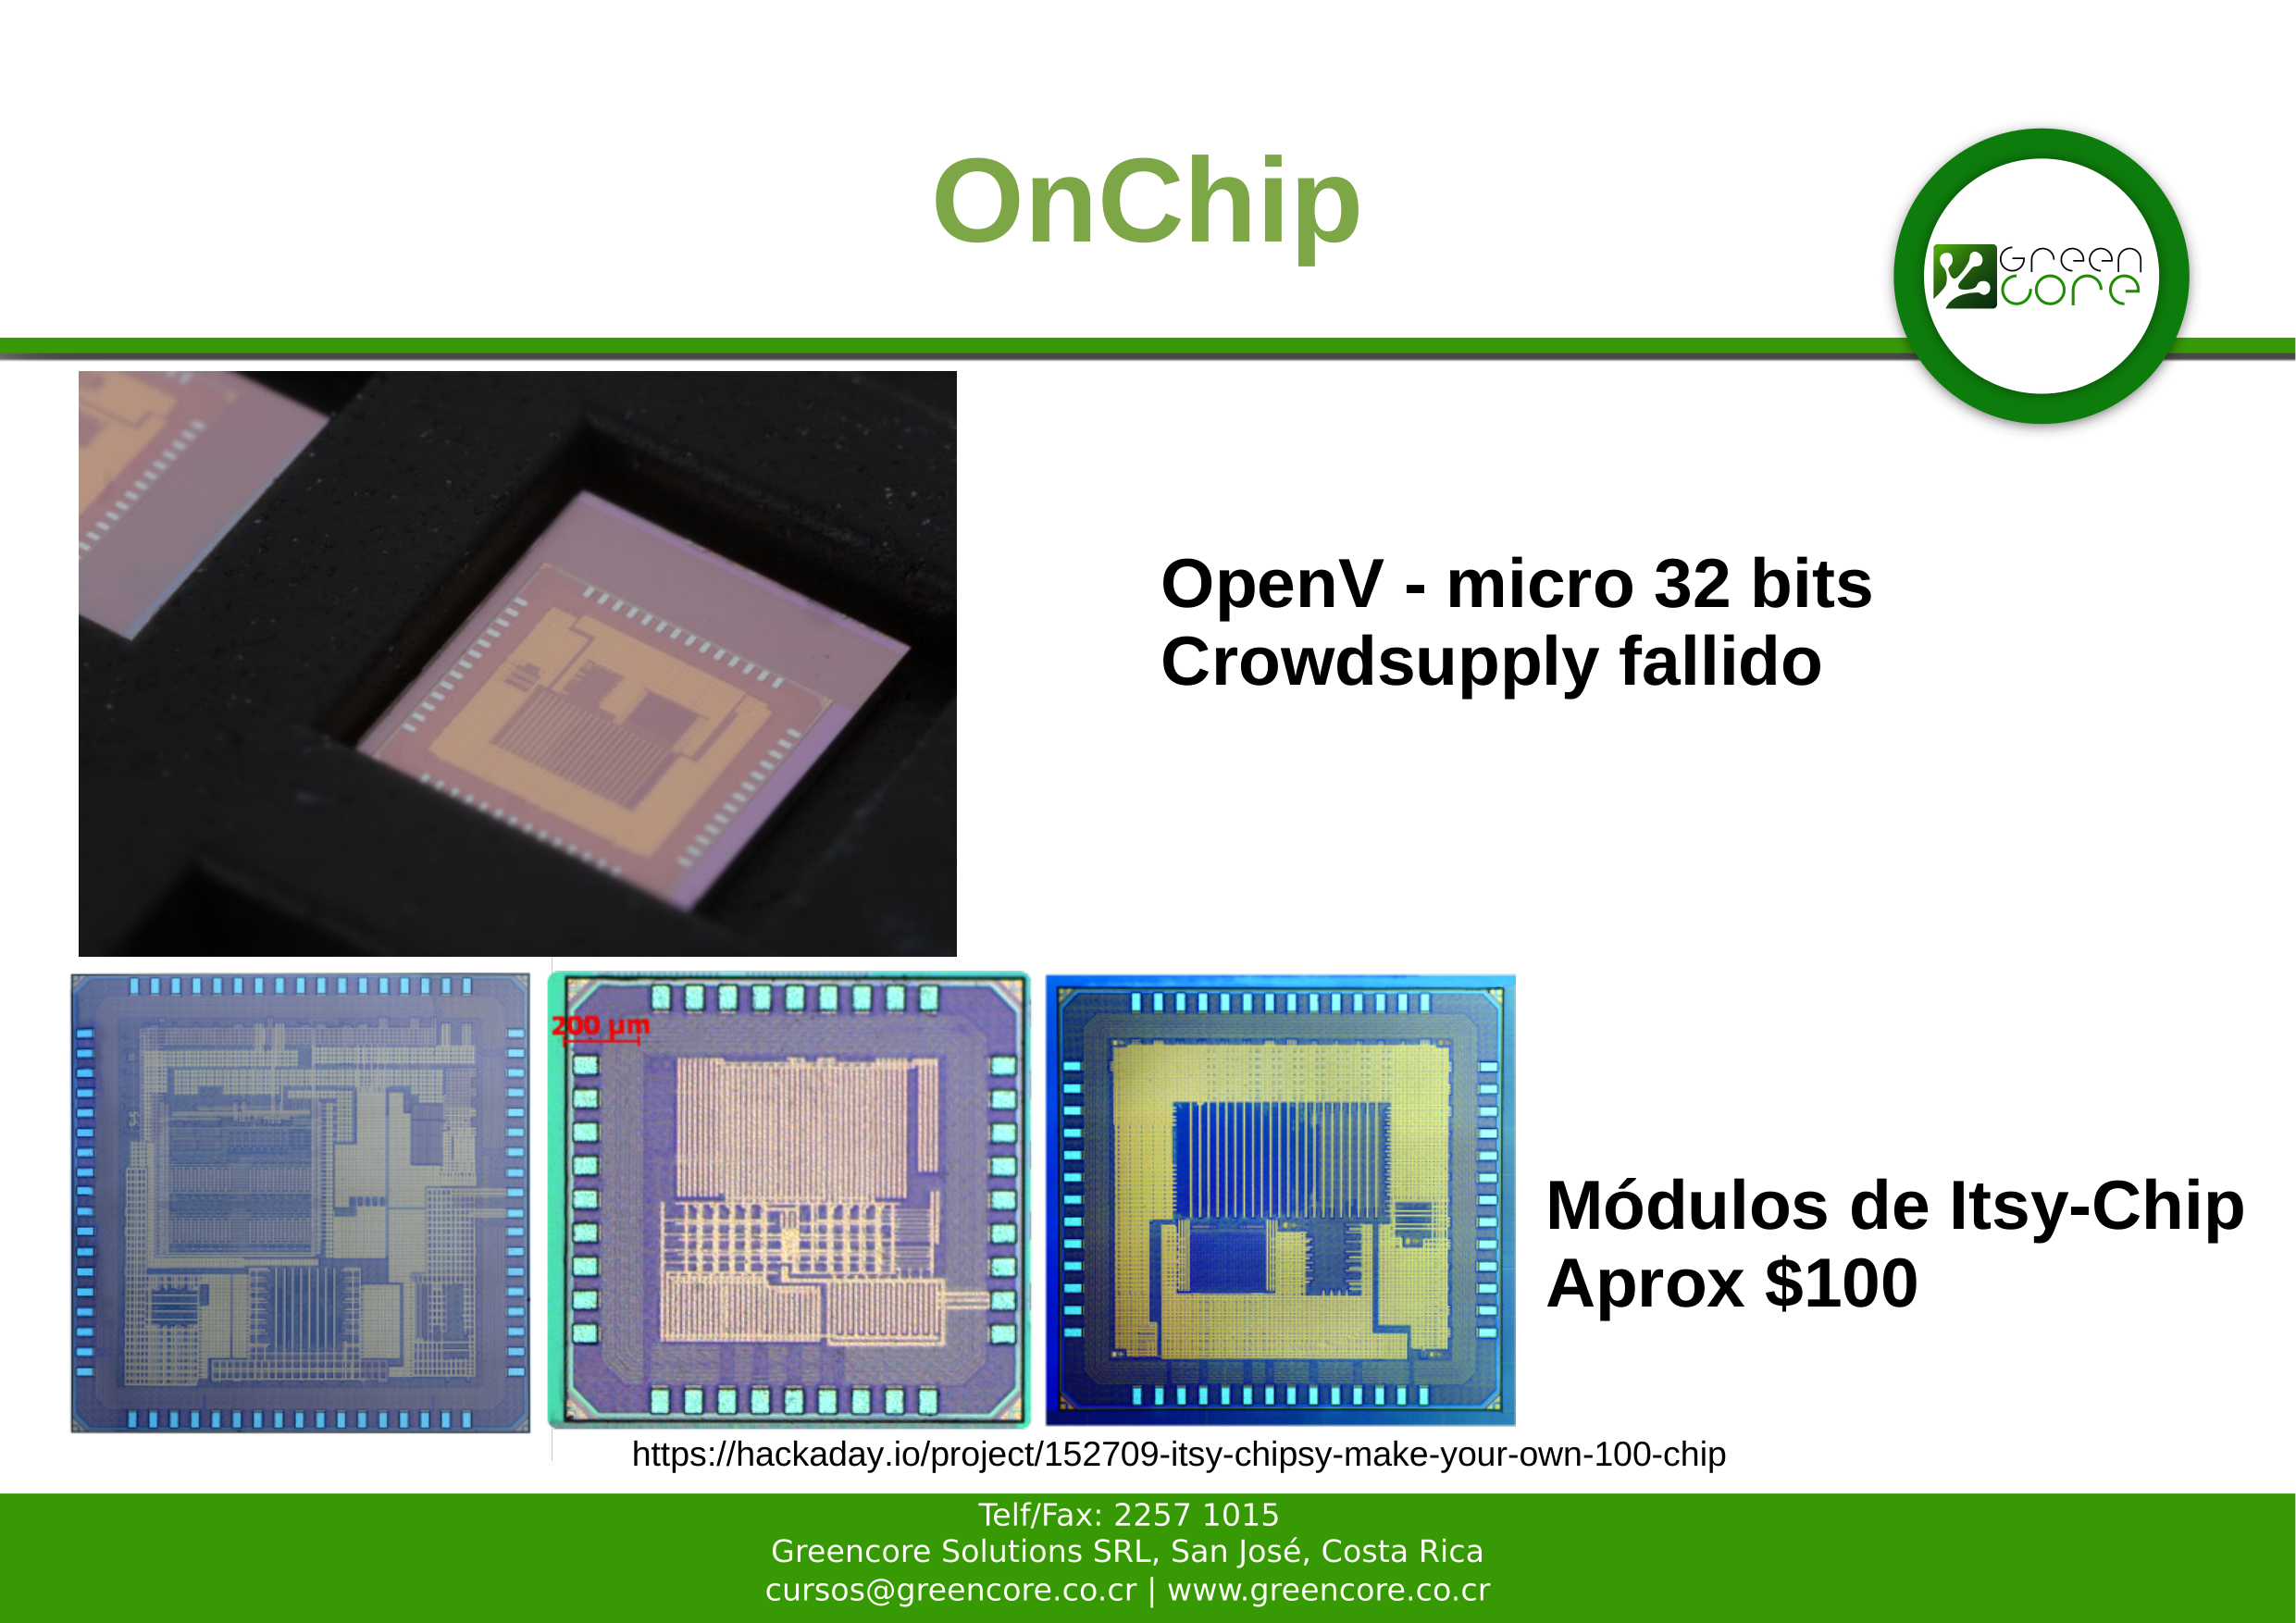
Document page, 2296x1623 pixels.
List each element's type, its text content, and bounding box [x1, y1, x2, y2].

text_box OpenV - micro 32 bits Crowdsupply fallido Módulos de Itsy-Chip Aprox $100 [1148, 382, 2268, 1329]
picture [0, 0, 2296, 1623]
text_box https://hackaday.io/project/152709-itsy-chipsy-make-your-own-100-chip [618, 1427, 1742, 1481]
title OnChip [115, 64, 2181, 336]
